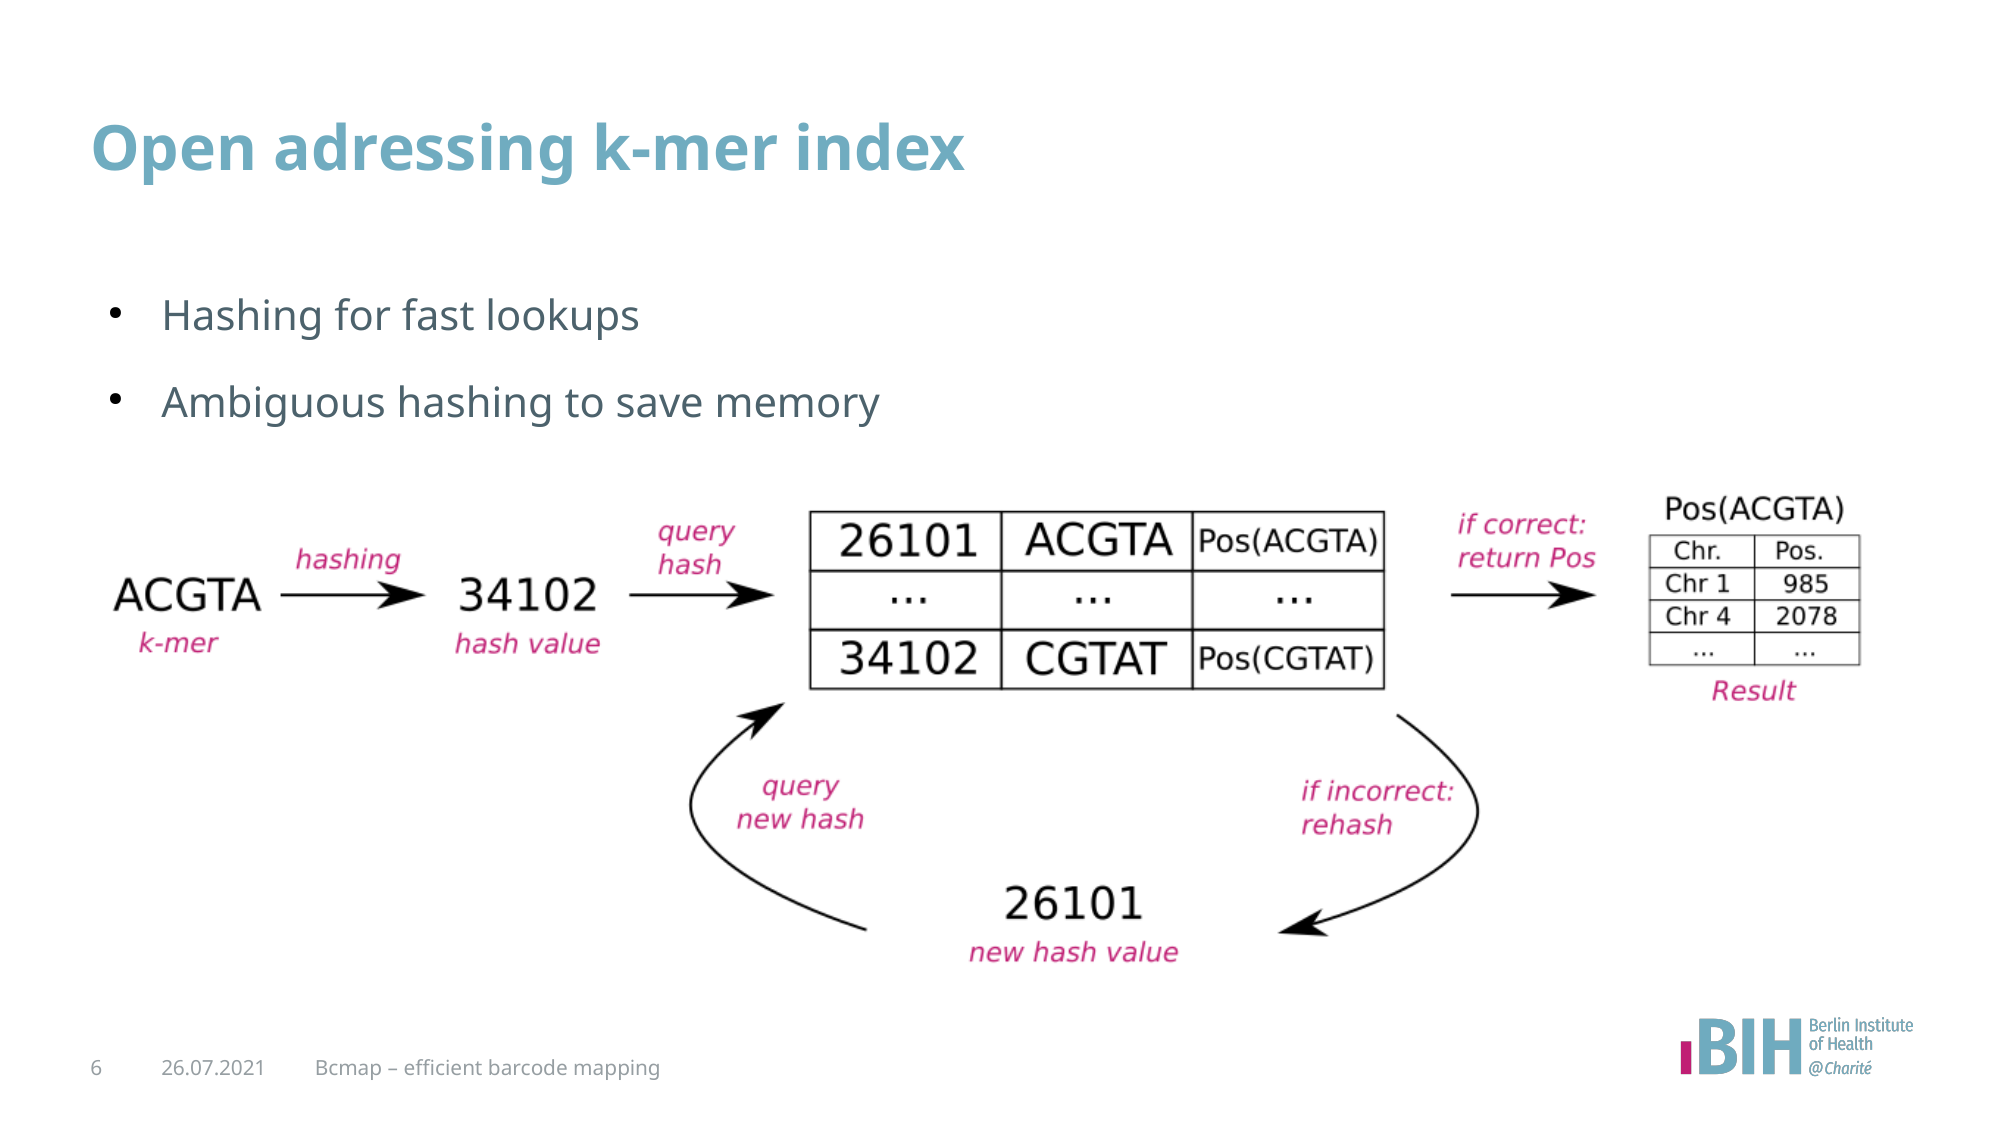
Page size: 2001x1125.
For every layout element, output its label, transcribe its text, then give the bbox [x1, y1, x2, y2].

footer Bcmap – efficient barcode mapping [314, 1046, 1024, 1083]
title Open adressing k-mer index [90, 78, 1721, 220]
picture [1660, 986, 1933, 1107]
slide_number 26.07.2021 [161, 1046, 292, 1083]
list Hashing for fast lookups Ambiguous hashing to save memory [90, 278, 1721, 976]
picture [100, 461, 1885, 972]
slide_number <Foliennummer> [90, 1046, 138, 1083]
